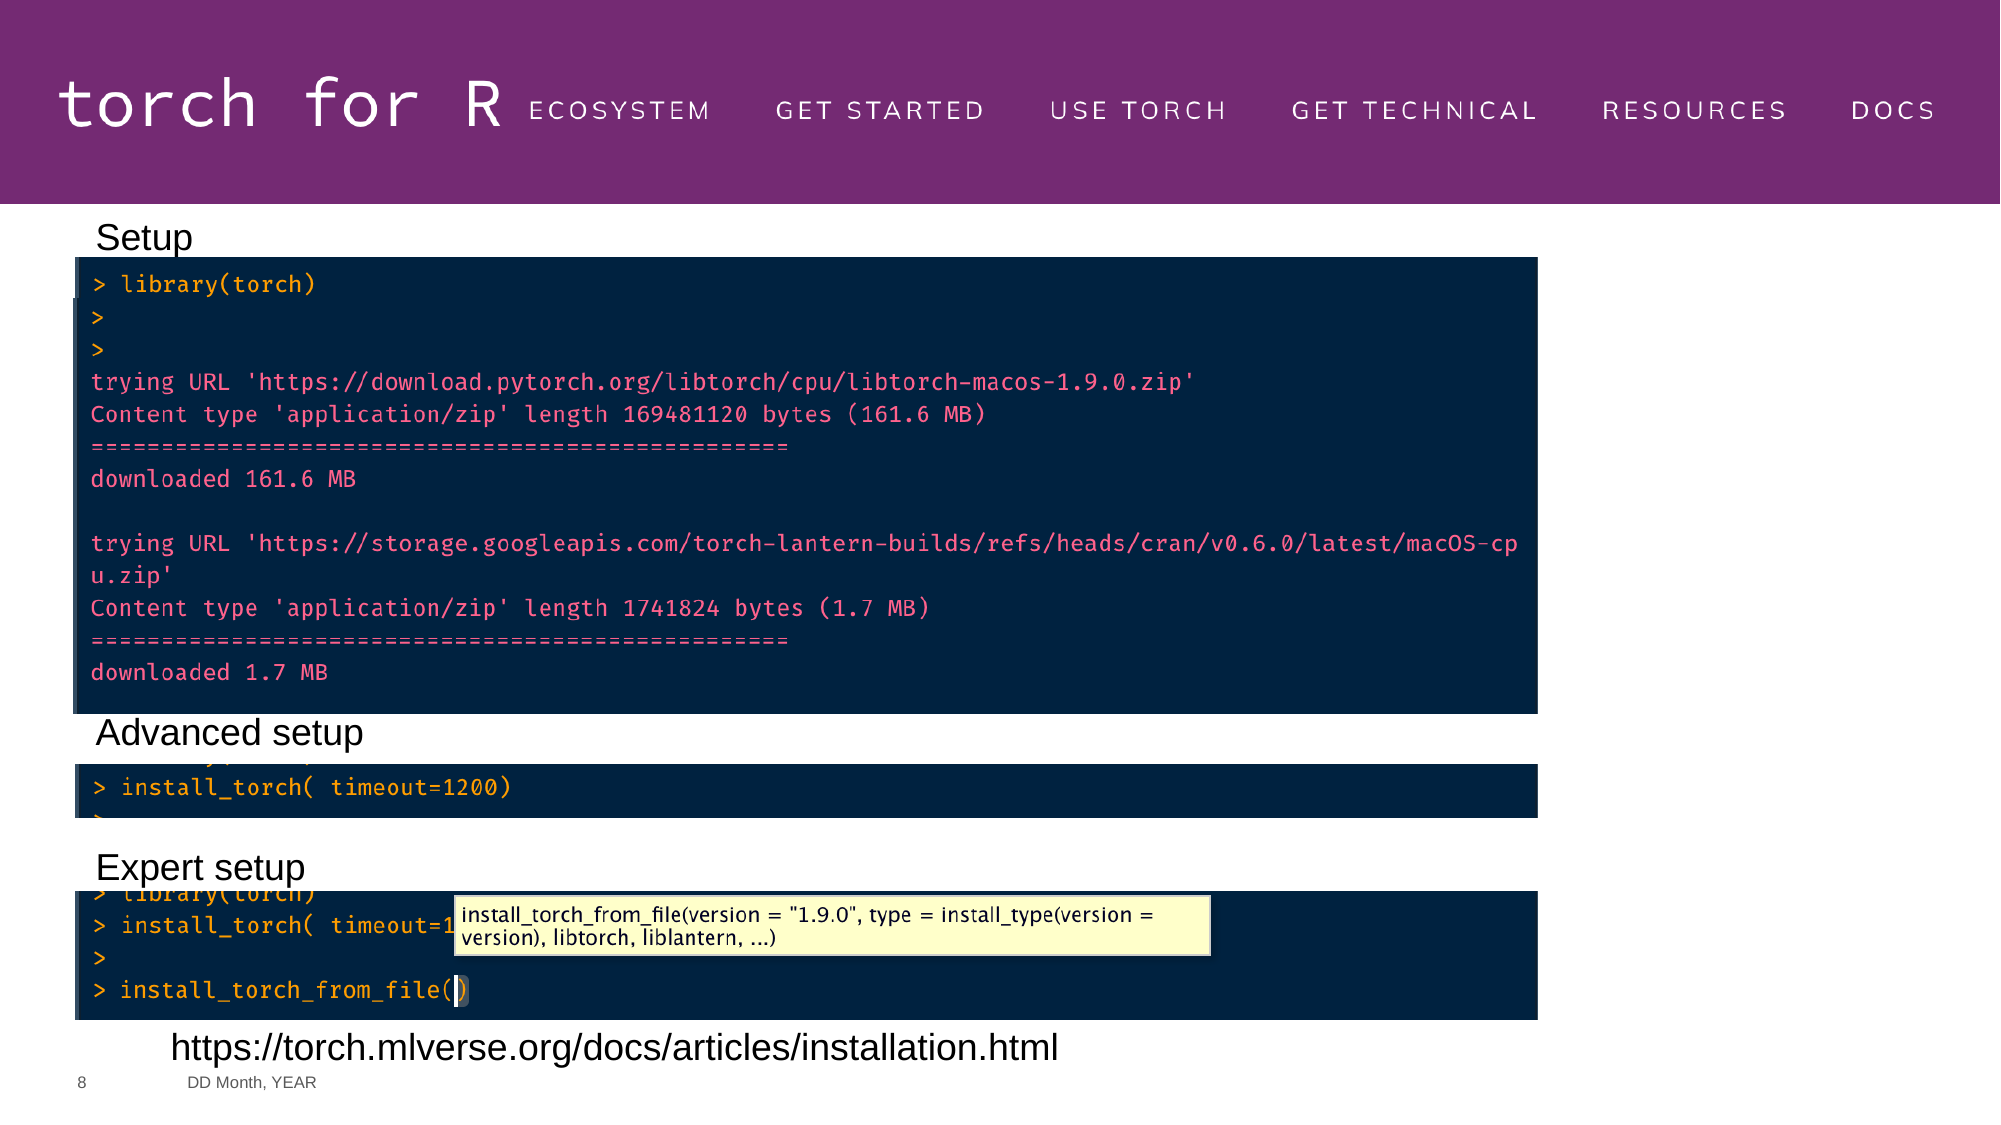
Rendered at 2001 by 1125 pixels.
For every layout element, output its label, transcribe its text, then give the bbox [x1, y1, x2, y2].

text_box <number> [77, 1057, 126, 1093]
text_box Setup Advanced setup Expert setup https://torch.mlverse.org/docs/articles/installation.html [80, 714, 1132, 725]
text_box Setup Advanced setup Expert setup https://torch.mlverse.org/docs/articles/installation.html [80, 206, 1132, 257]
picture [75, 764, 1538, 818]
picture [75, 891, 1538, 1020]
text_box DD Month, YEAR [127, 1057, 318, 1093]
picture [0, 0, 2000, 204]
picture [73, 257, 1538, 714]
